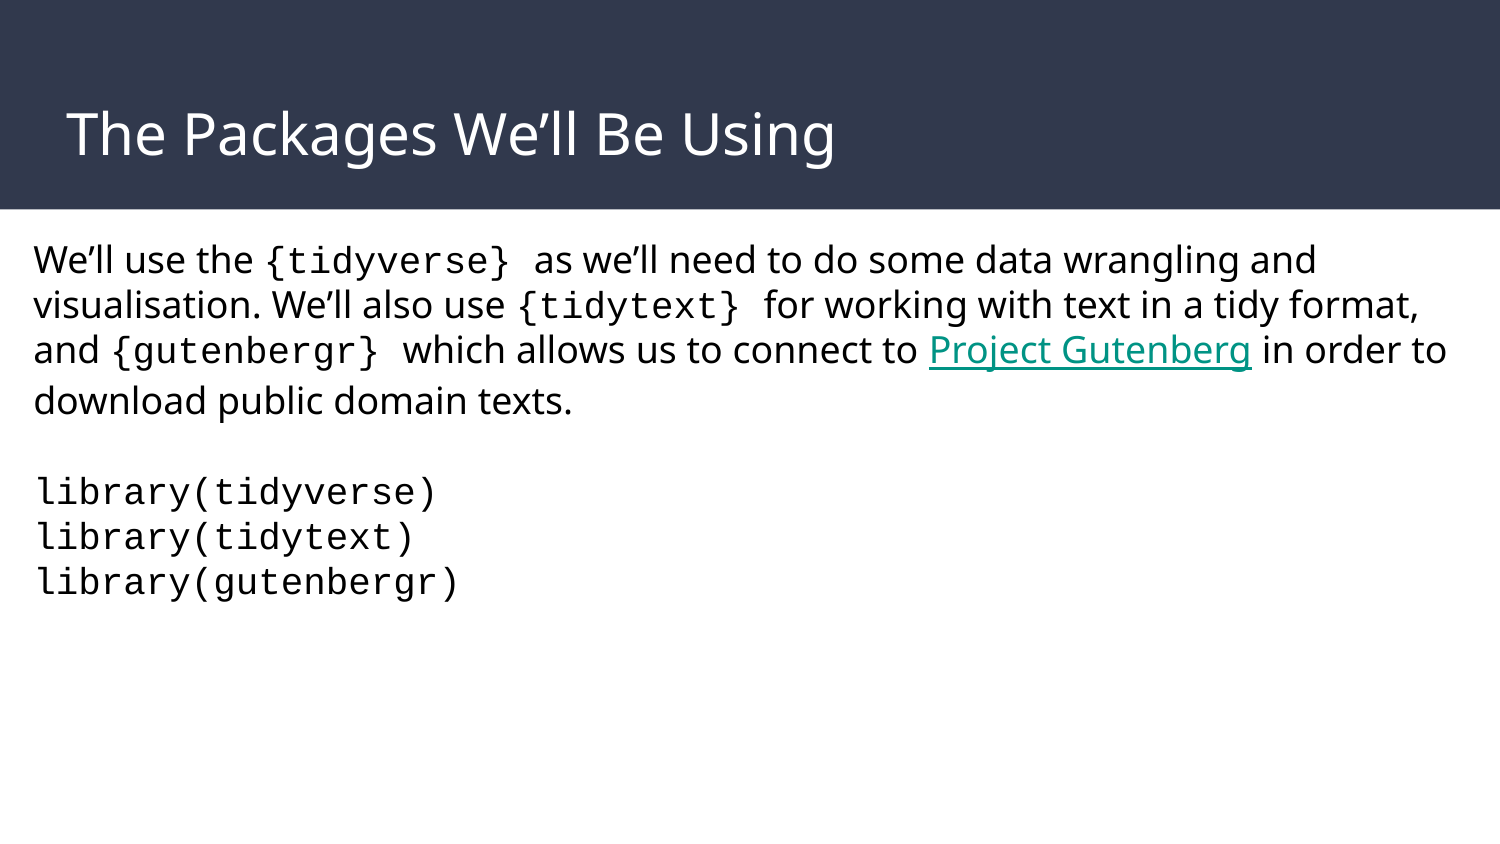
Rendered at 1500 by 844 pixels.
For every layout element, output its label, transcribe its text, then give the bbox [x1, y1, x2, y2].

text_box We’ll use the {tidyverse} as we’ll need to do some data wrangling and visualisation. We’ll also use {tidytext} for working with text in a tidy format, and {gutenbergr} which allows us to connect to Project Gutenberg in order to download public domain texts. library(tidyverse) library(tidytext) library(gutenbergr) [18, 221, 1470, 812]
title The Packages We’ll Be Using [51, 82, 1449, 185]
